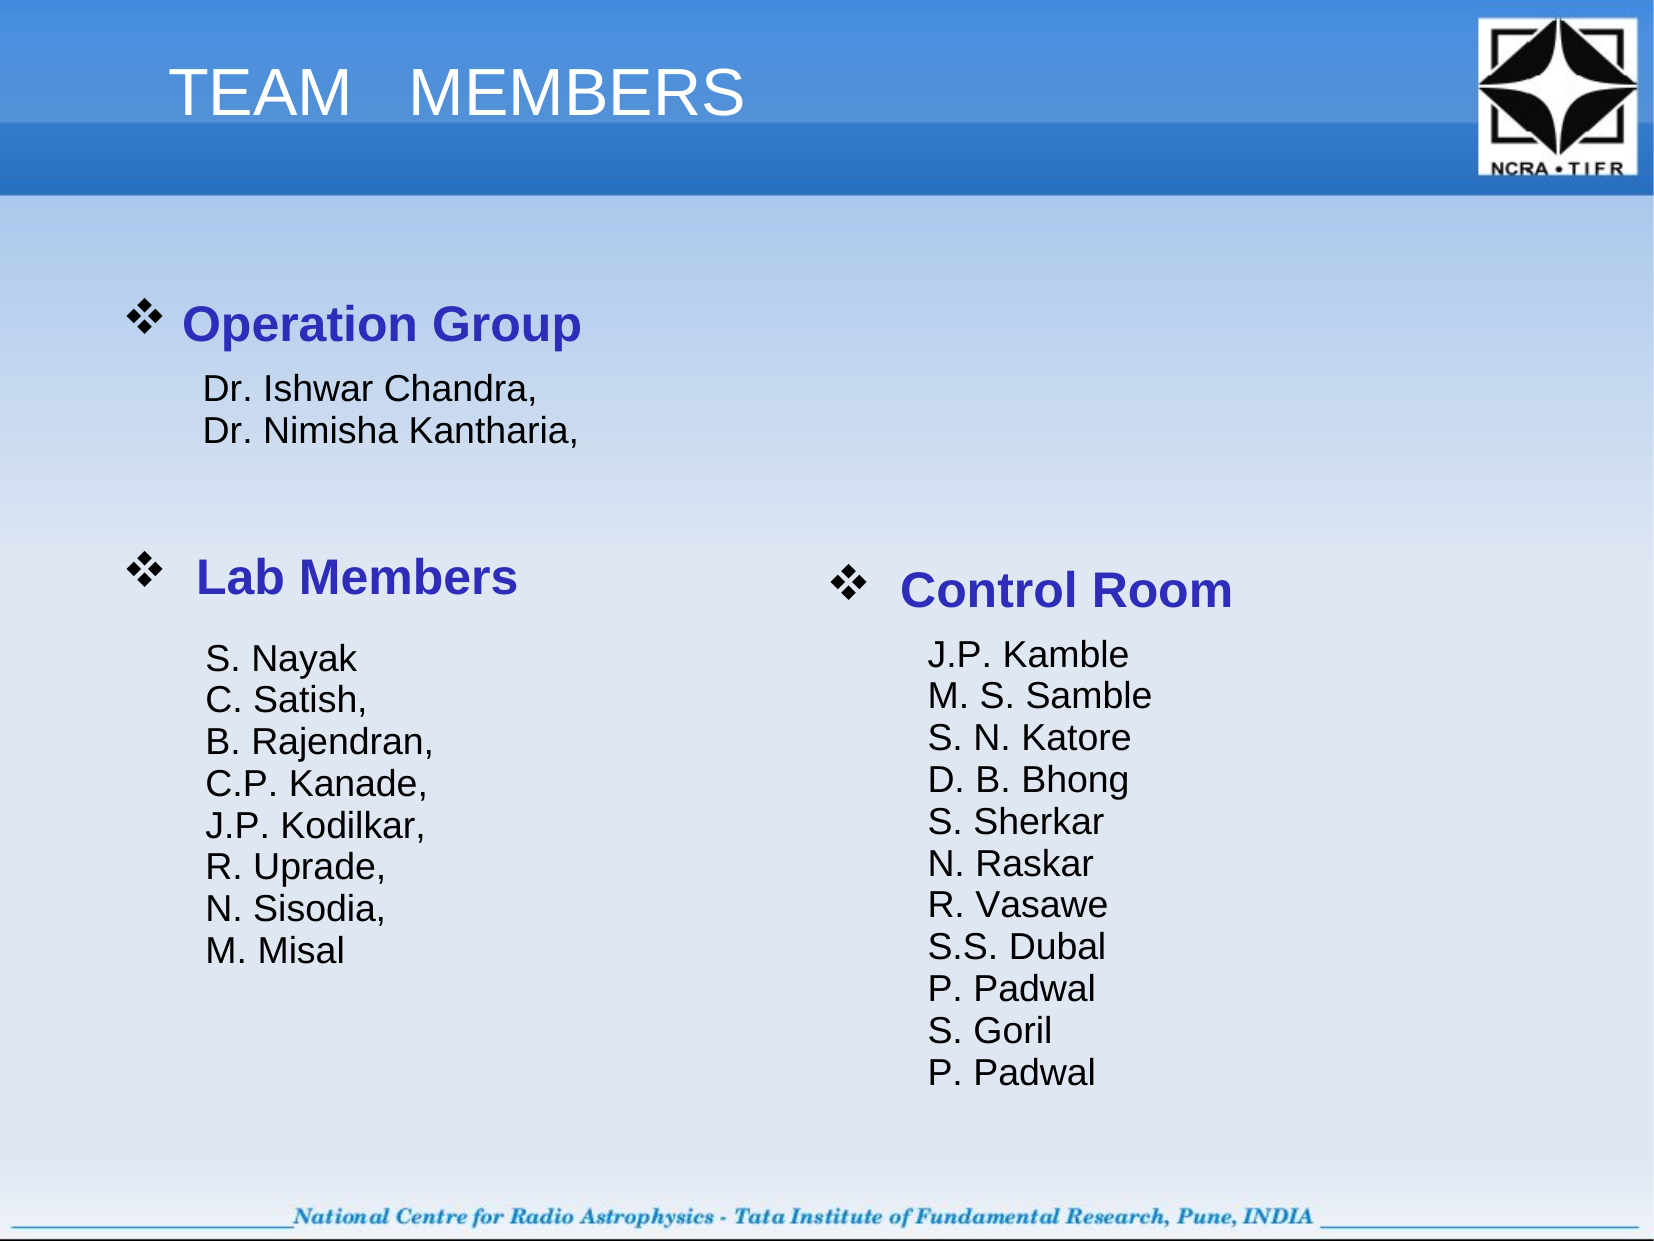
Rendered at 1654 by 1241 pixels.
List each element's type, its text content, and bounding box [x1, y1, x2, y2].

text_box J.P. Kamble M. S. Samble S. N. Katore D. B. Bhong S. Sherkar N. Raskar R. Vasawe S.S. Dubal P. Padwal S. Goril P. Padwal [912, 625, 1168, 1102]
text_box Lab Members [107, 542, 548, 614]
text_box Dr. Ishwar Chandra, Dr. Nimisha Kantharia, [187, 360, 605, 502]
text_box TEAM MEMBERS [153, 41, 1087, 137]
text_box S. Nayak C. Satish, B. Rajendran, C.P. Kanade, J.P. Kodilkar, R. Uprade, N. Sisodia, M. Misal [190, 629, 450, 1022]
picture [0, 0, 1654, 1241]
text_box Control Room [811, 554, 1277, 627]
text_box Operation Group [107, 289, 612, 361]
